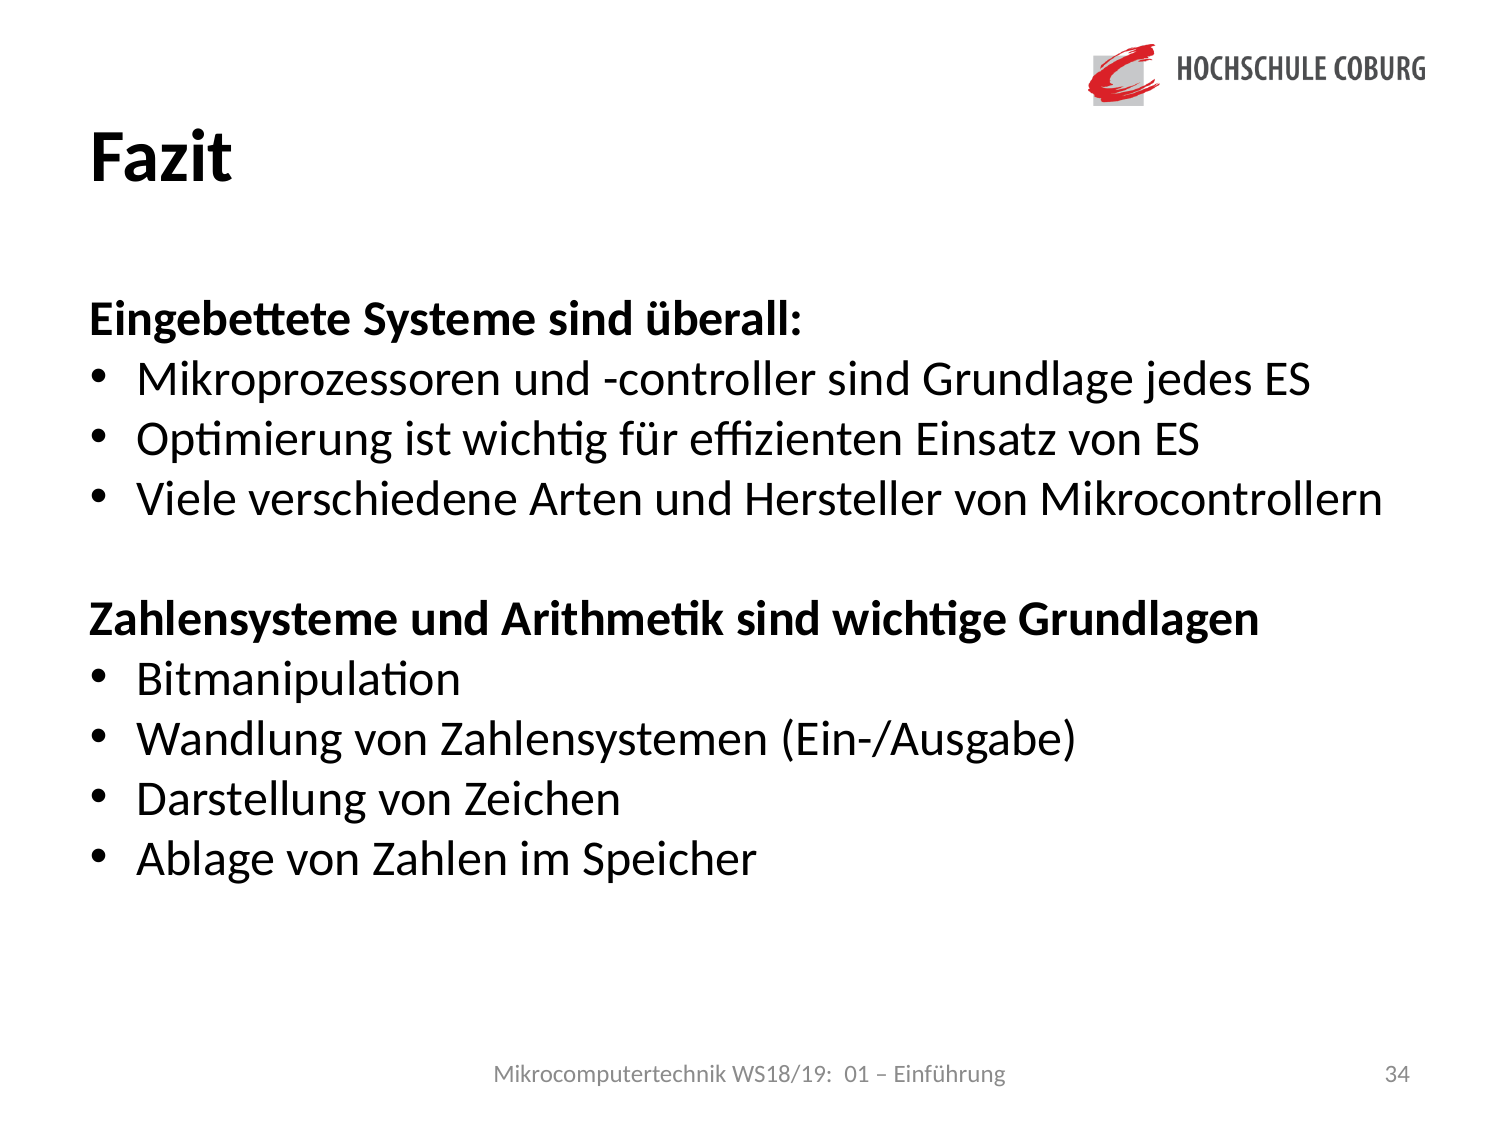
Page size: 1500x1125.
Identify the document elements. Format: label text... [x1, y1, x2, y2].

text_box Eingebettete Systeme sind überall: Mikroprozessoren und -controller sind Grundlage jedes ES Optimierung ist wichtig für effizienten Einsatz von ES Viele verschiedene Arten und Hersteller von Mikrocontrollern Zahlensysteme und Arithmetik sind wichtige Grundlagen Bitmanipulation Wandlung von Zahlensystemen (Ein-/Ausgabe) Darstellung von Zeichen Ablage von Zahlen im Speicher [75, 277, 1479, 893]
title Fazit [75, 45, 1425, 259]
picture [1088, 44, 1425, 106]
